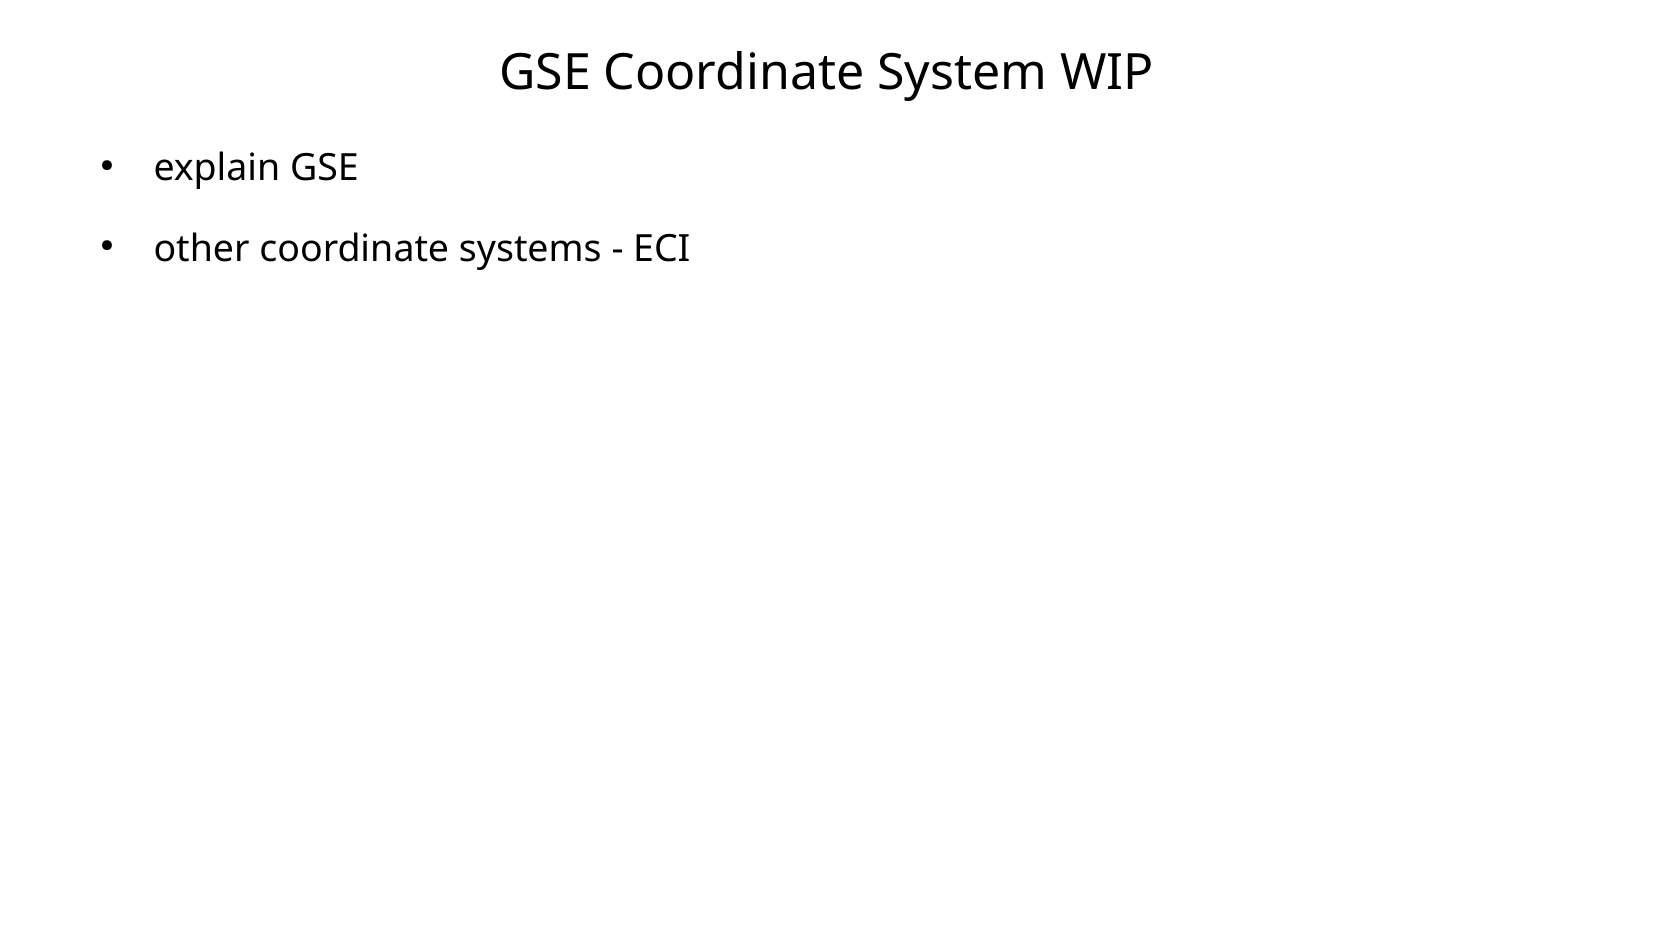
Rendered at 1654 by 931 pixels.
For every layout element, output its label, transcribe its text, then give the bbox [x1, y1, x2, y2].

title GSE Coordinate System WIP [82, 18, 1571, 122]
list explain GSE other coordinate systems - ECI [82, 140, 1571, 871]
